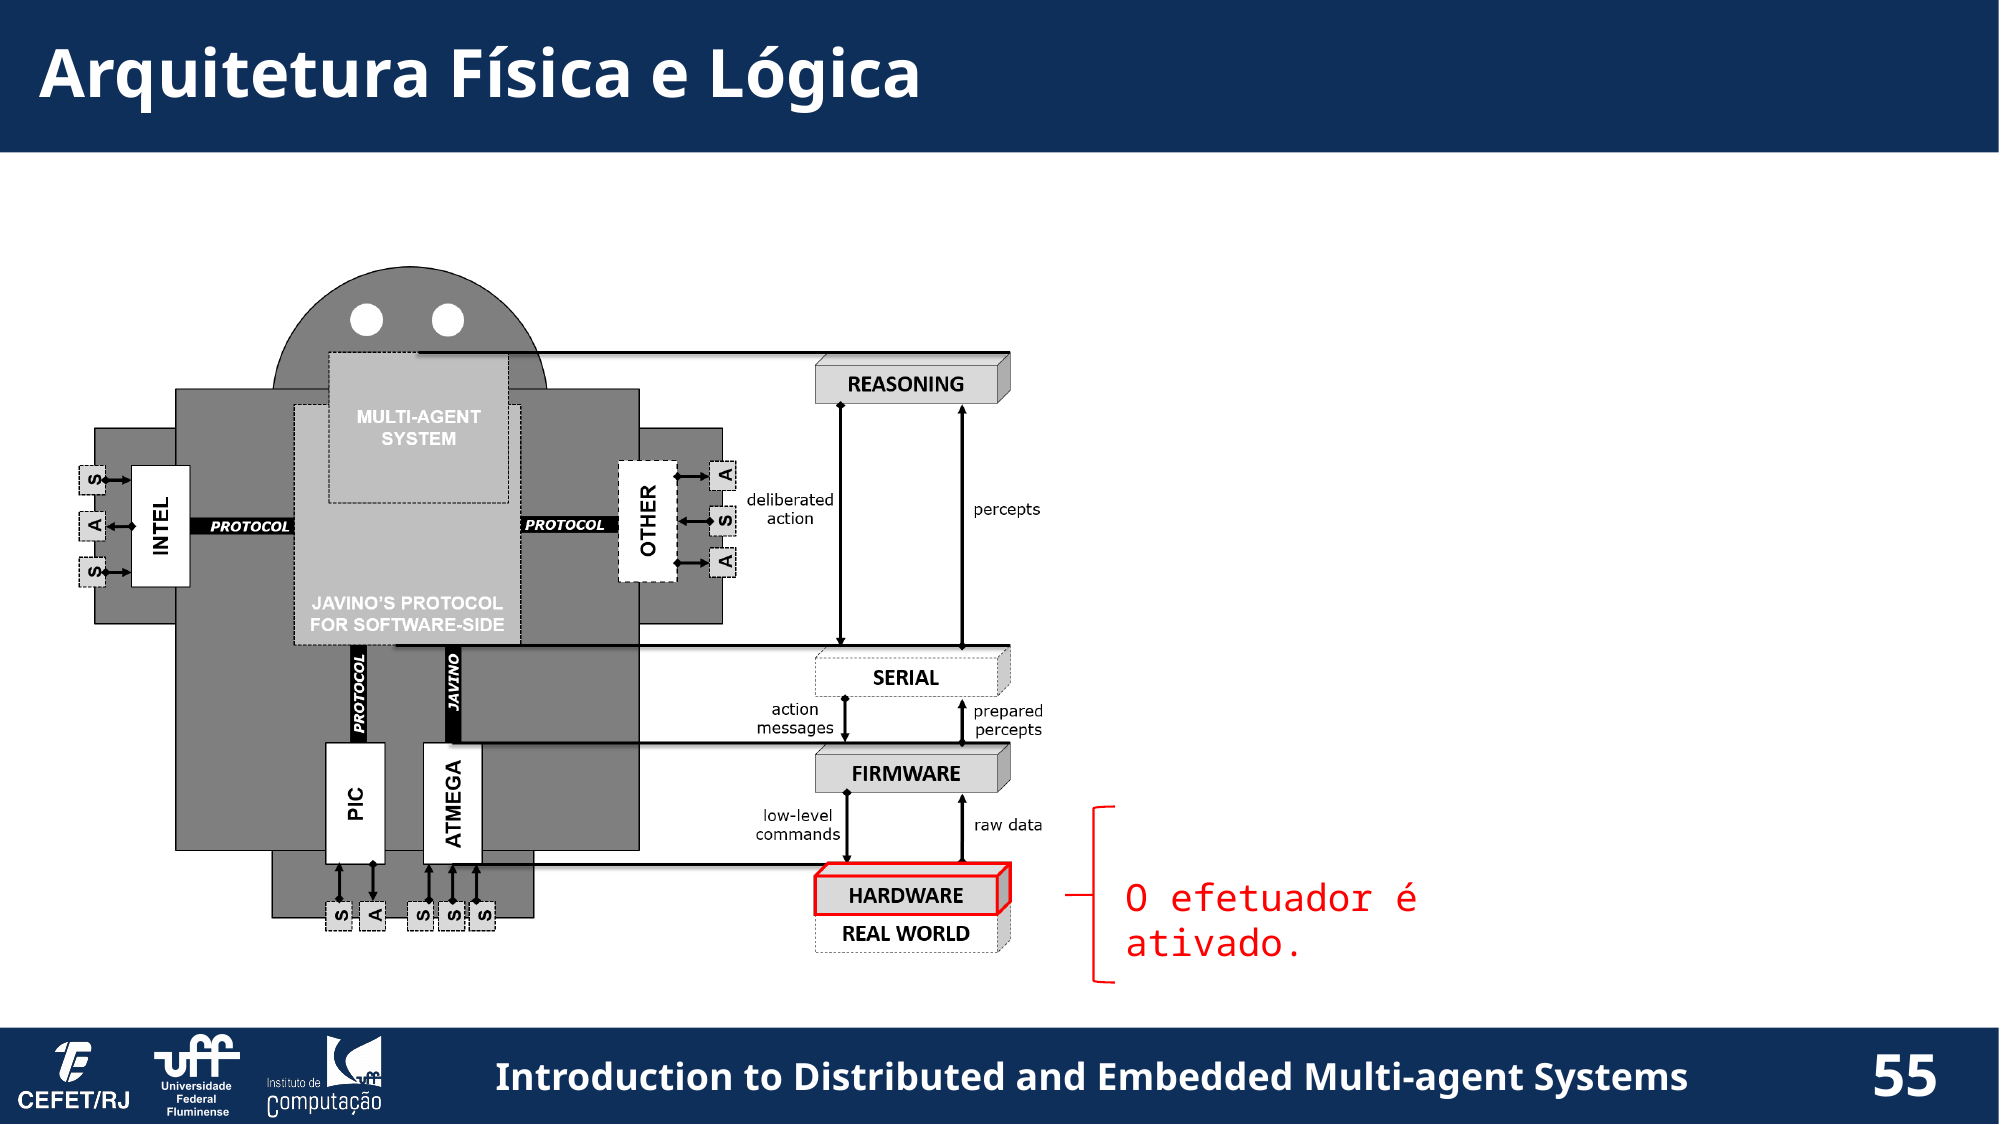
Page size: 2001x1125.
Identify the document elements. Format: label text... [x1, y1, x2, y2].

text_box O efetuador é ativado. [1110, 866, 1600, 972]
picture [77, 266, 1065, 961]
picture [265, 1033, 383, 1118]
picture [153, 1033, 241, 1121]
text_box Arquitetura Física e Lógica [25, 23, 1998, 116]
text_box [1093, 806, 1115, 983]
picture [18, 1021, 129, 1125]
